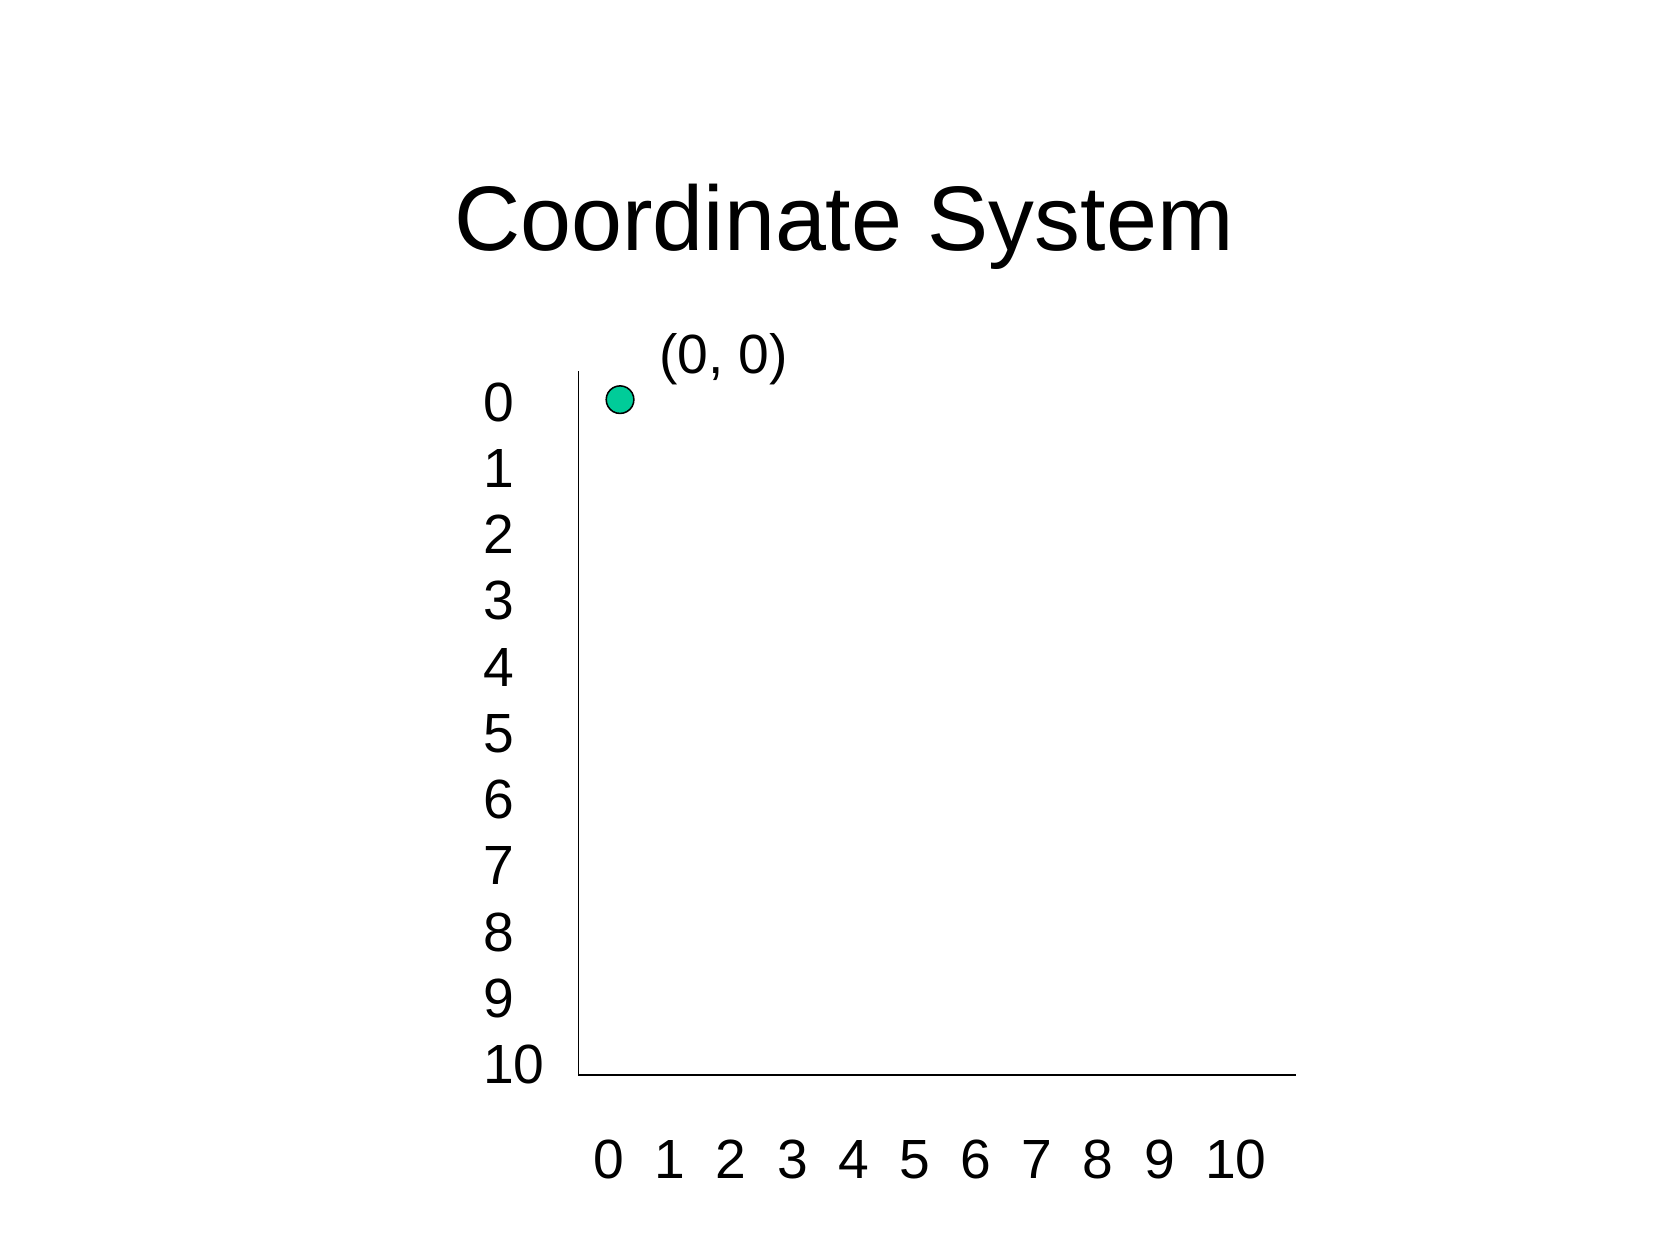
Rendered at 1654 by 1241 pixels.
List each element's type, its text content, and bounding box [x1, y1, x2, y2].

text_box 0 1 2 3 4 5 6 7 8 9 10 [578, 1116, 1283, 1198]
text_box (0, 0) [644, 310, 804, 393]
title Coordinate System [124, 110, 1530, 317]
text_box 0 1 2 3 4 5 6 7 8 9 10 [468, 358, 560, 1103]
